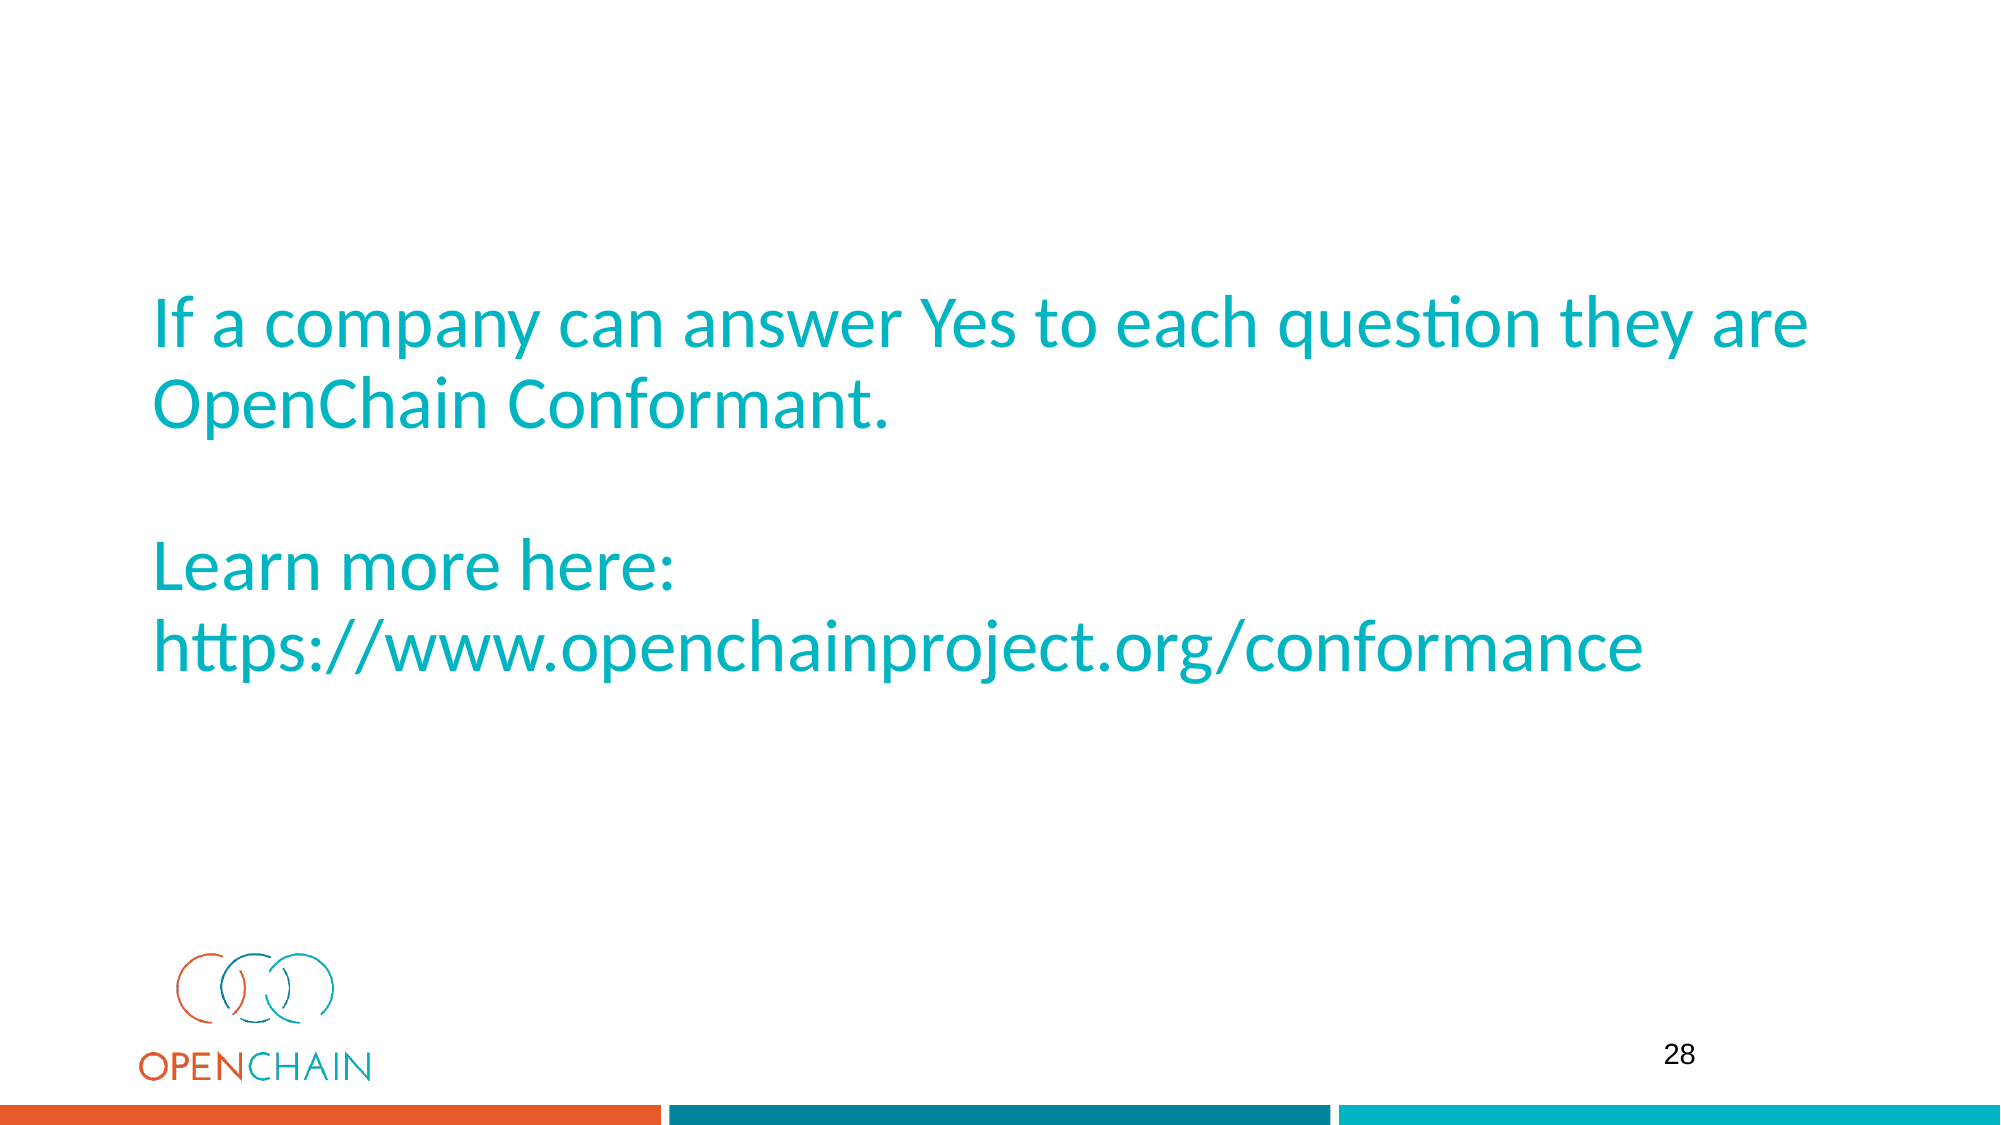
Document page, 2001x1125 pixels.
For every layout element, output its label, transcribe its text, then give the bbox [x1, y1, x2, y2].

slide_number <number> [1648, 1022, 1863, 1083]
title If a company can answer Yes to each question they are OpenChain Conformant. Learn more here: https://www.openchainproject.org/conformance [137, 376, 1863, 594]
picture [137, 951, 372, 1082]
